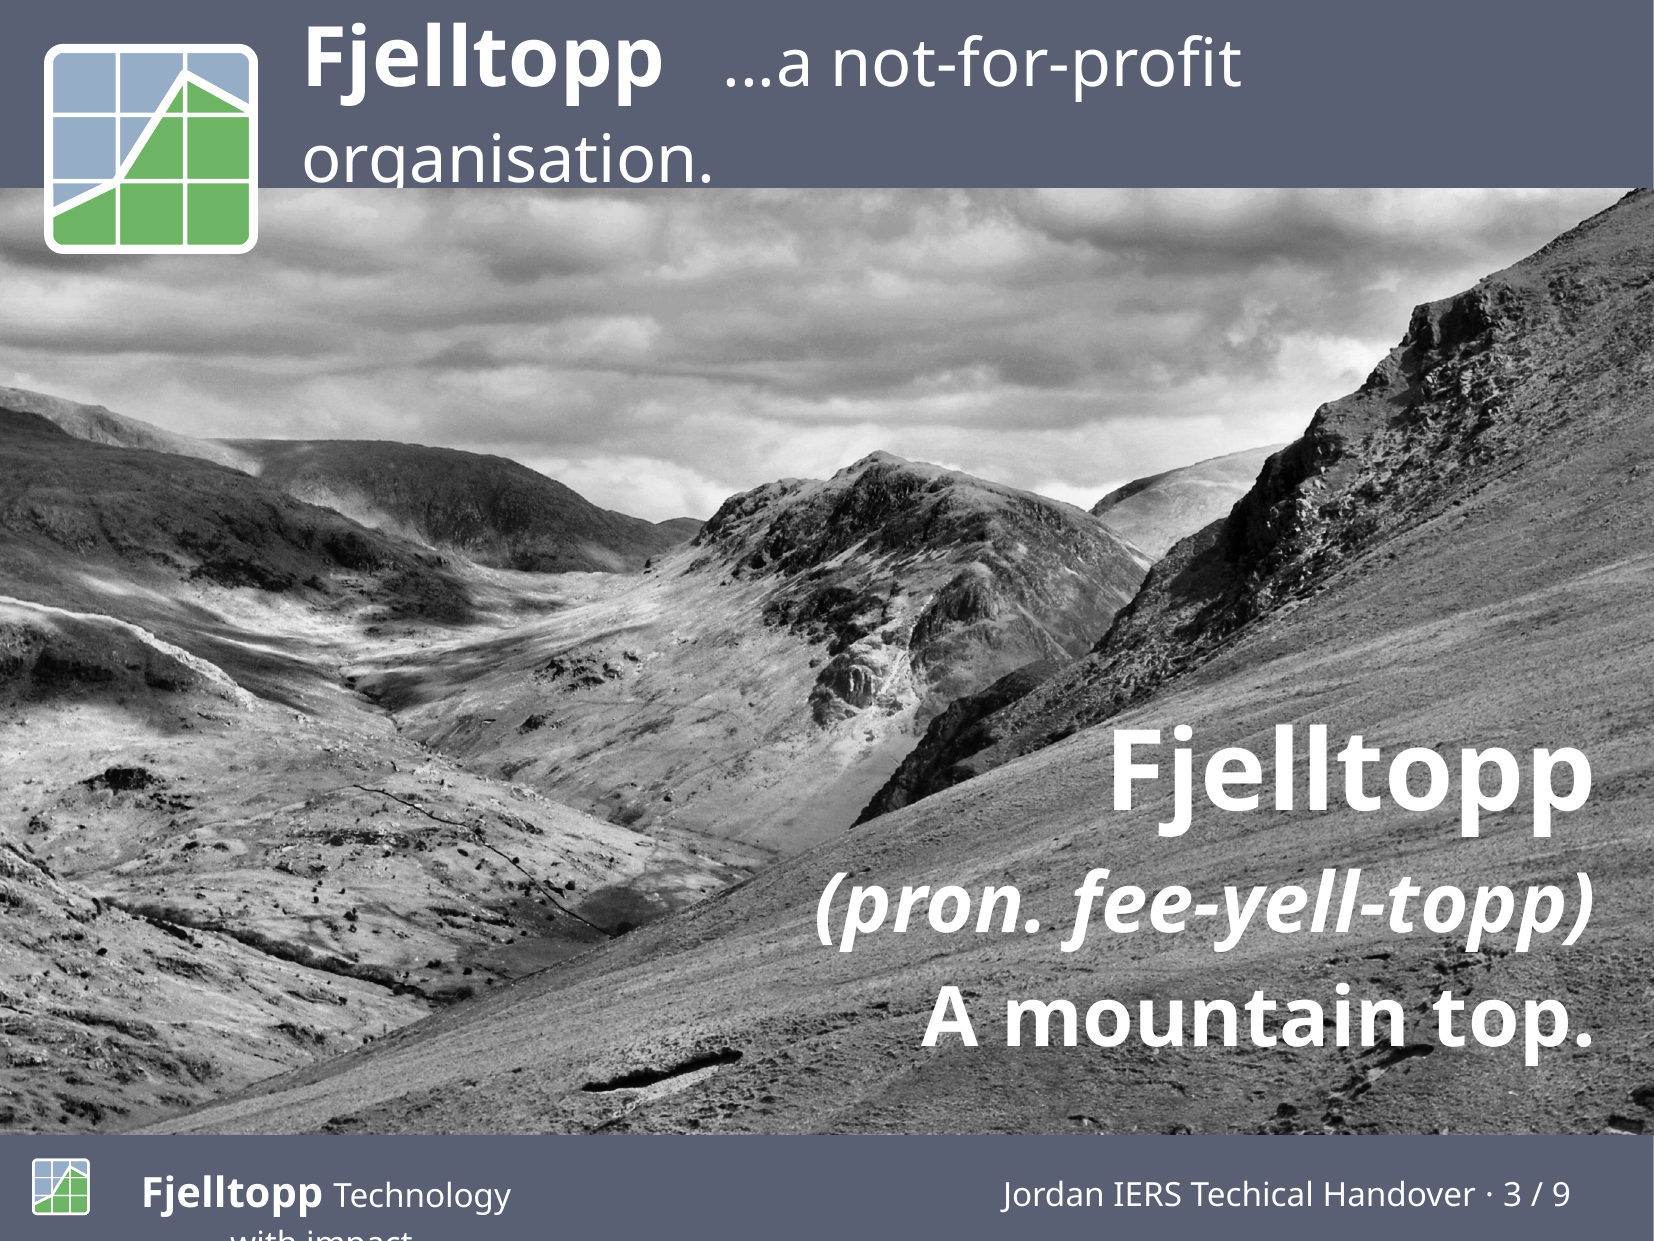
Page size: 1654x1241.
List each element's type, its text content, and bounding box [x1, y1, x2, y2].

title Fjelltopp ...a not-for-profit organisation. [301, 47, 1483, 152]
text_box Fjelltopp (pron. fee-yell-topp) A mountain top. [513, 683, 1612, 1107]
picture [0, 188, 1654, 1135]
text_box [44, 43, 258, 254]
